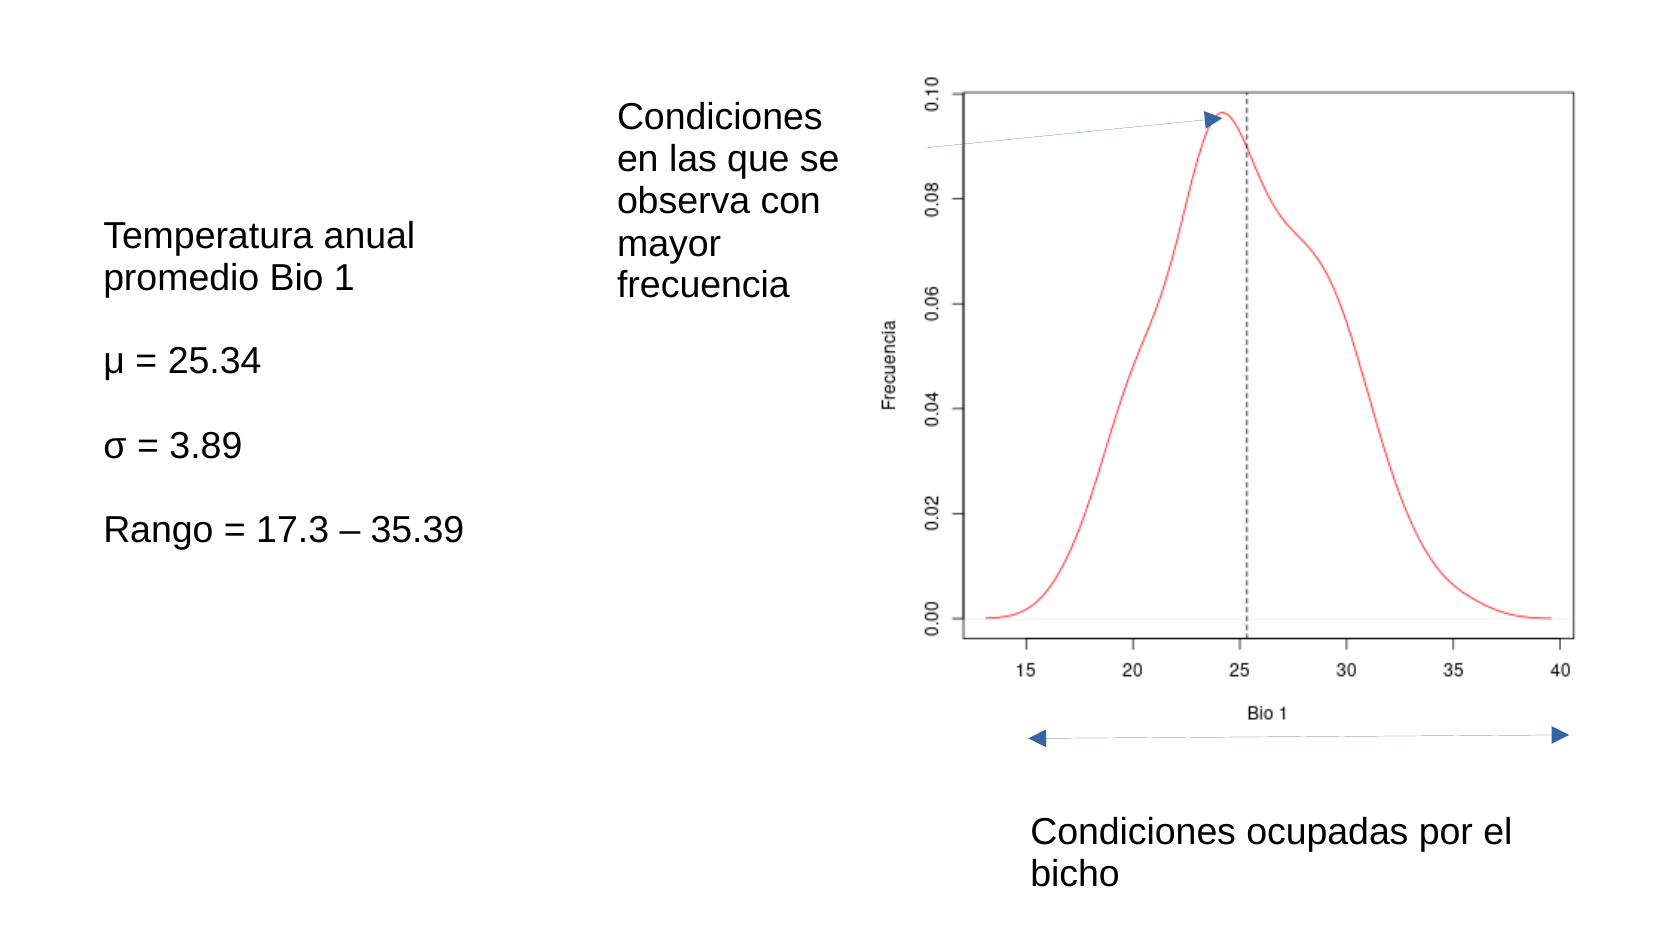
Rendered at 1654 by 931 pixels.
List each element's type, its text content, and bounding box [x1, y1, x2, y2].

text_box Condiciones ocupadas por el bicho [1015, 803, 1607, 902]
text_box Temperatura anual promedio Bio 1 μ = 25.34 σ = 3.89 Rango = 17.3 – 35.39 [88, 206, 502, 558]
text_box Condiciones en las que se observa con mayor frecuencia [602, 88, 869, 314]
picture [876, 5, 1619, 748]
